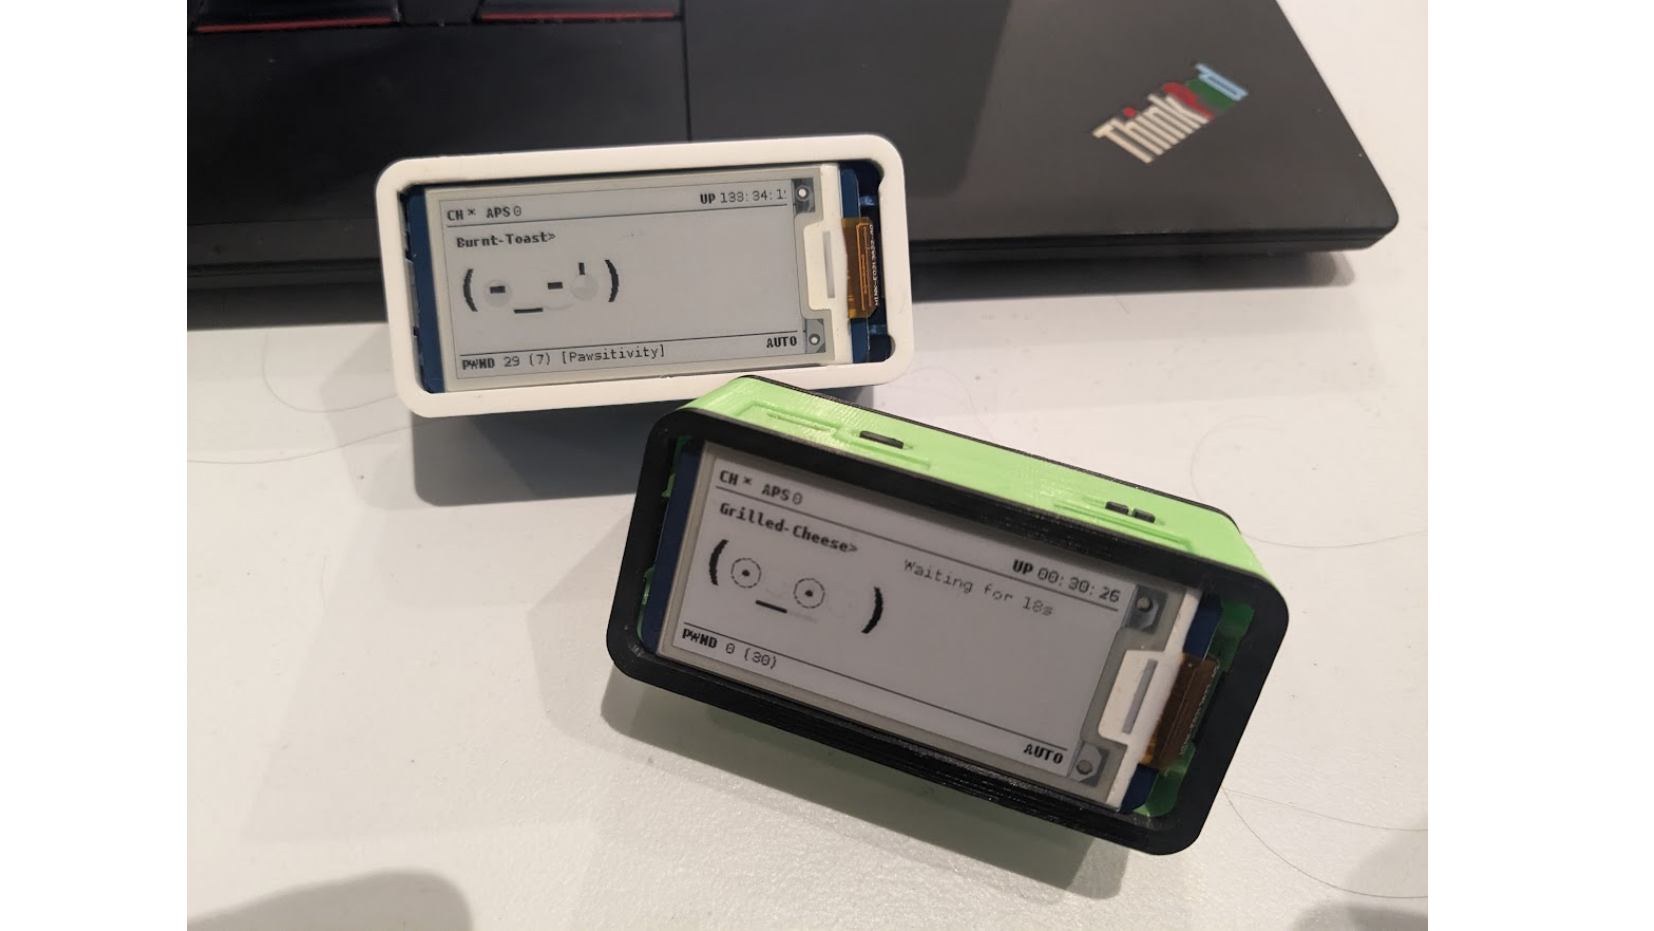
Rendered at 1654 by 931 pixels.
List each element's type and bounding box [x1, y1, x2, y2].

picture [187, 0, 1428, 931]
